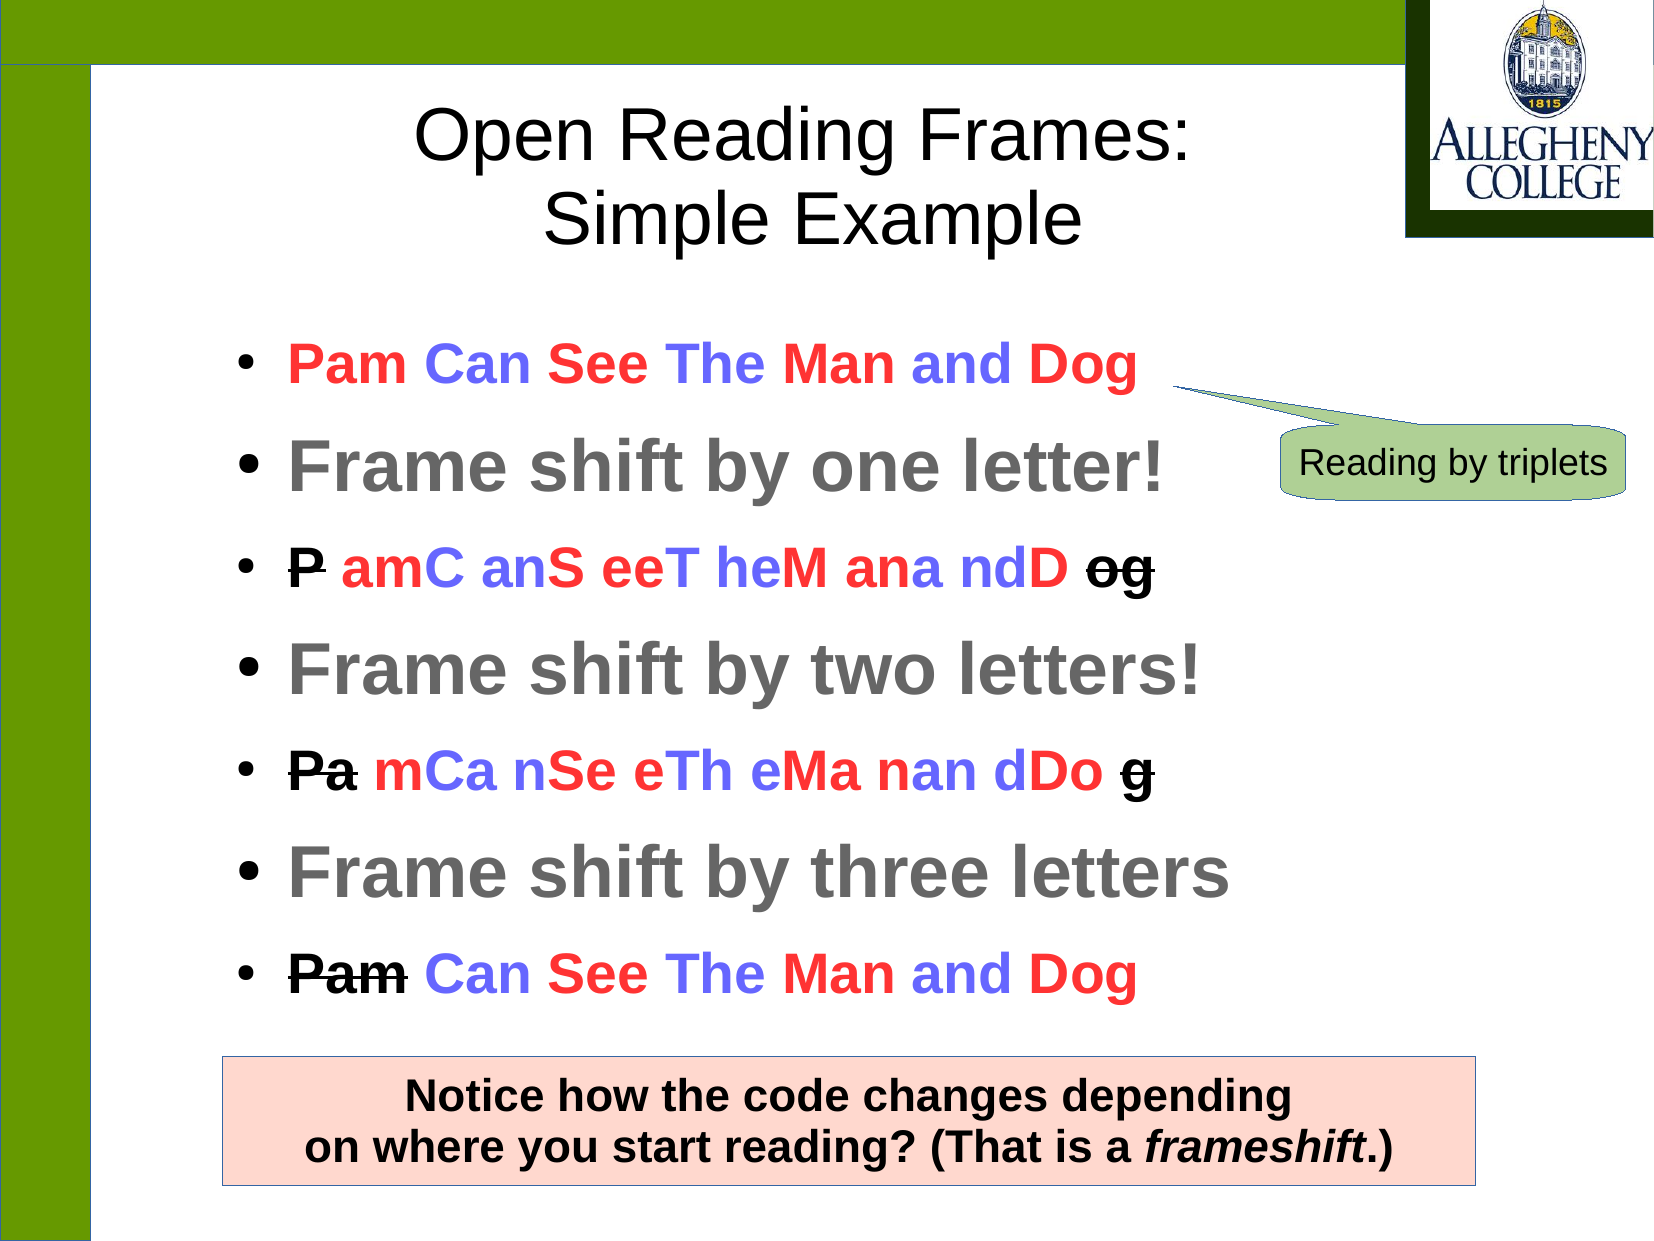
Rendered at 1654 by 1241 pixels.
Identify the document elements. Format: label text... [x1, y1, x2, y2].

text_box Reading by triplets [1173, 386, 1626, 501]
text_box Notice how the code changes depending on where you start reading? (That is a frameshift.) [222, 1056, 1476, 1186]
text_box [0, 0, 1654, 1241]
list Pam Can See The Man and Dog Frame shift by one letter! P amC anS eeT heM ana ndD og Frame shift by two letters! Pa mCa nSe eTh eMa nan dDo g Frame shift by three letters Pam Can See The Man and Dog [218, 332, 1307, 1008]
title Open Reading Frames: Simple Example [112, 73, 1515, 281]
picture [1430, 0, 1654, 210]
